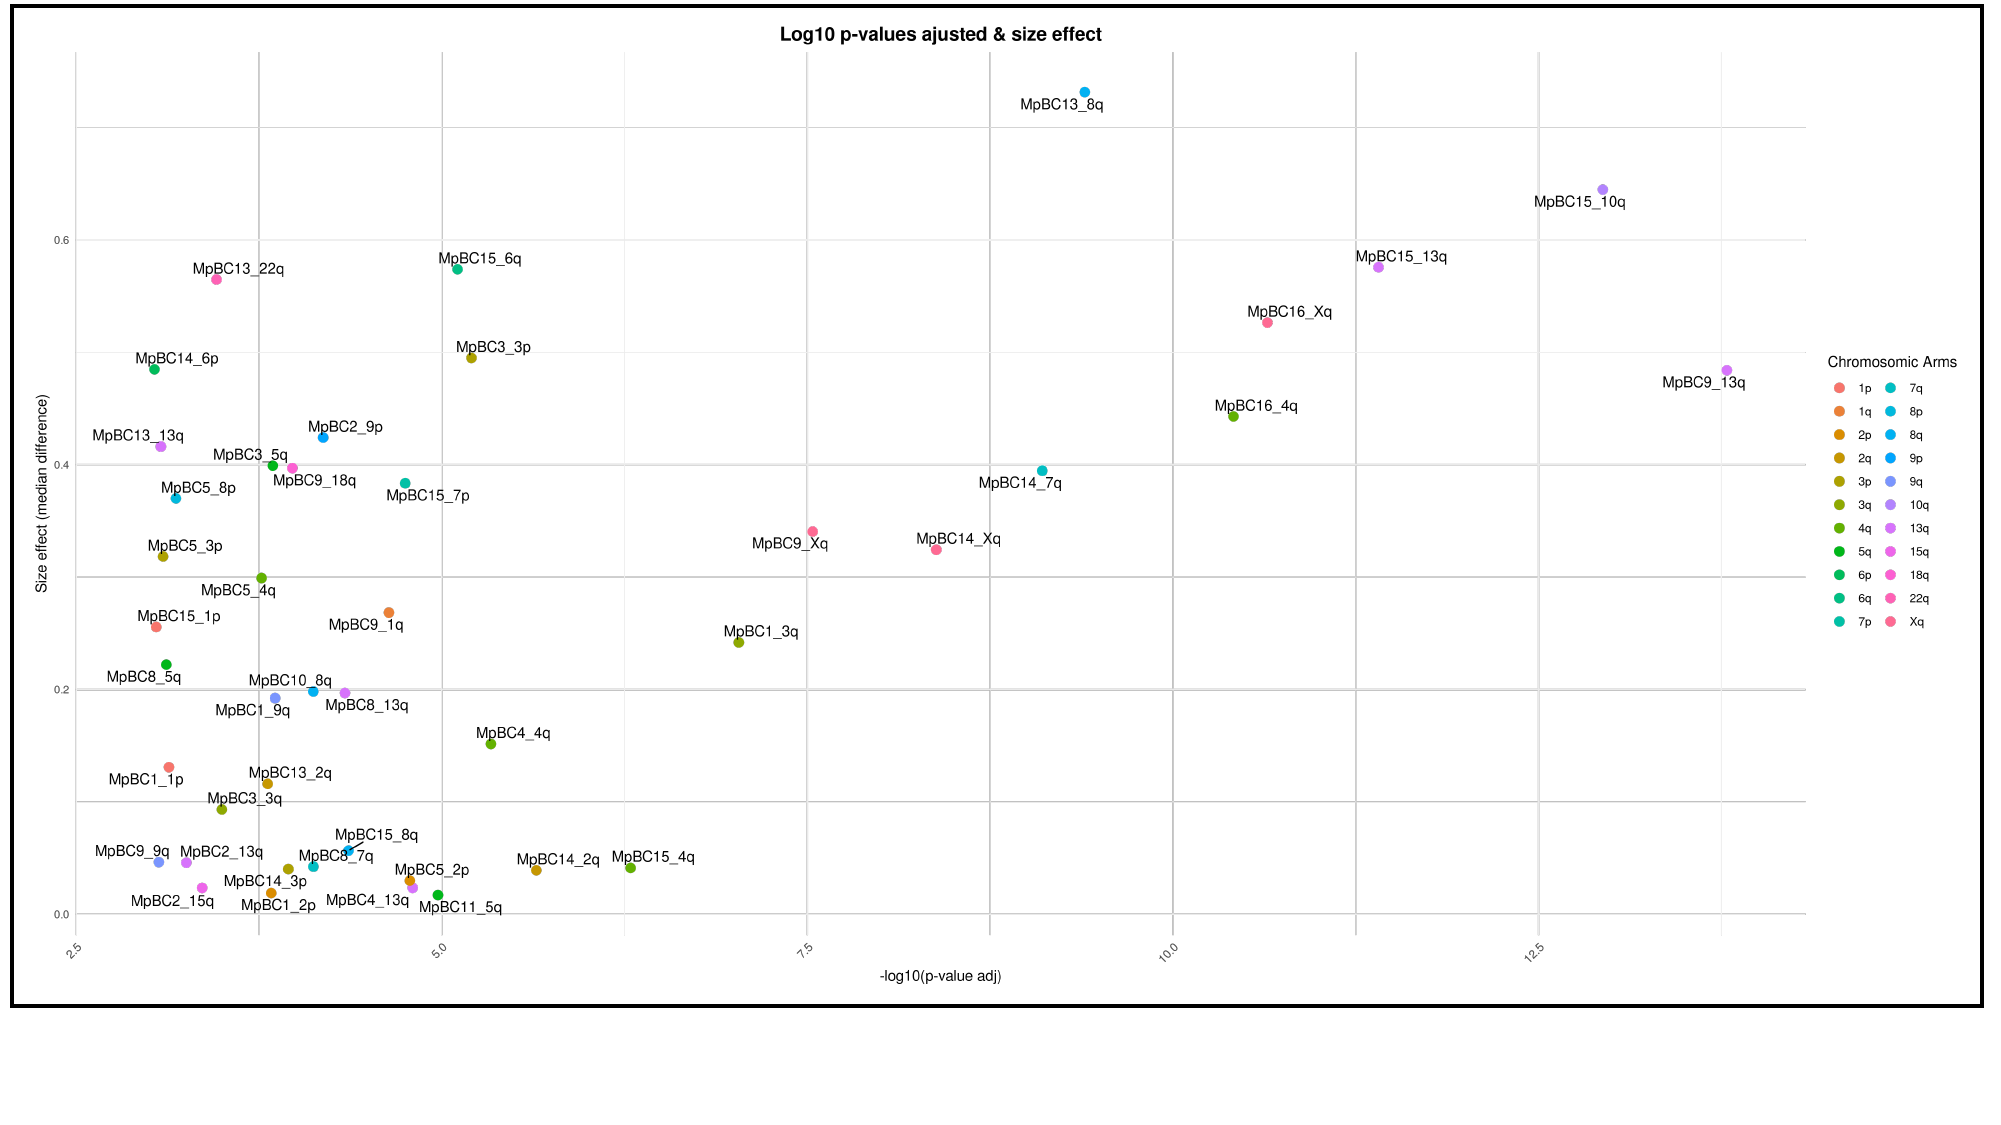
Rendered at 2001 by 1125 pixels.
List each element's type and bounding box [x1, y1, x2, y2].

picture [28, 19, 1972, 992]
